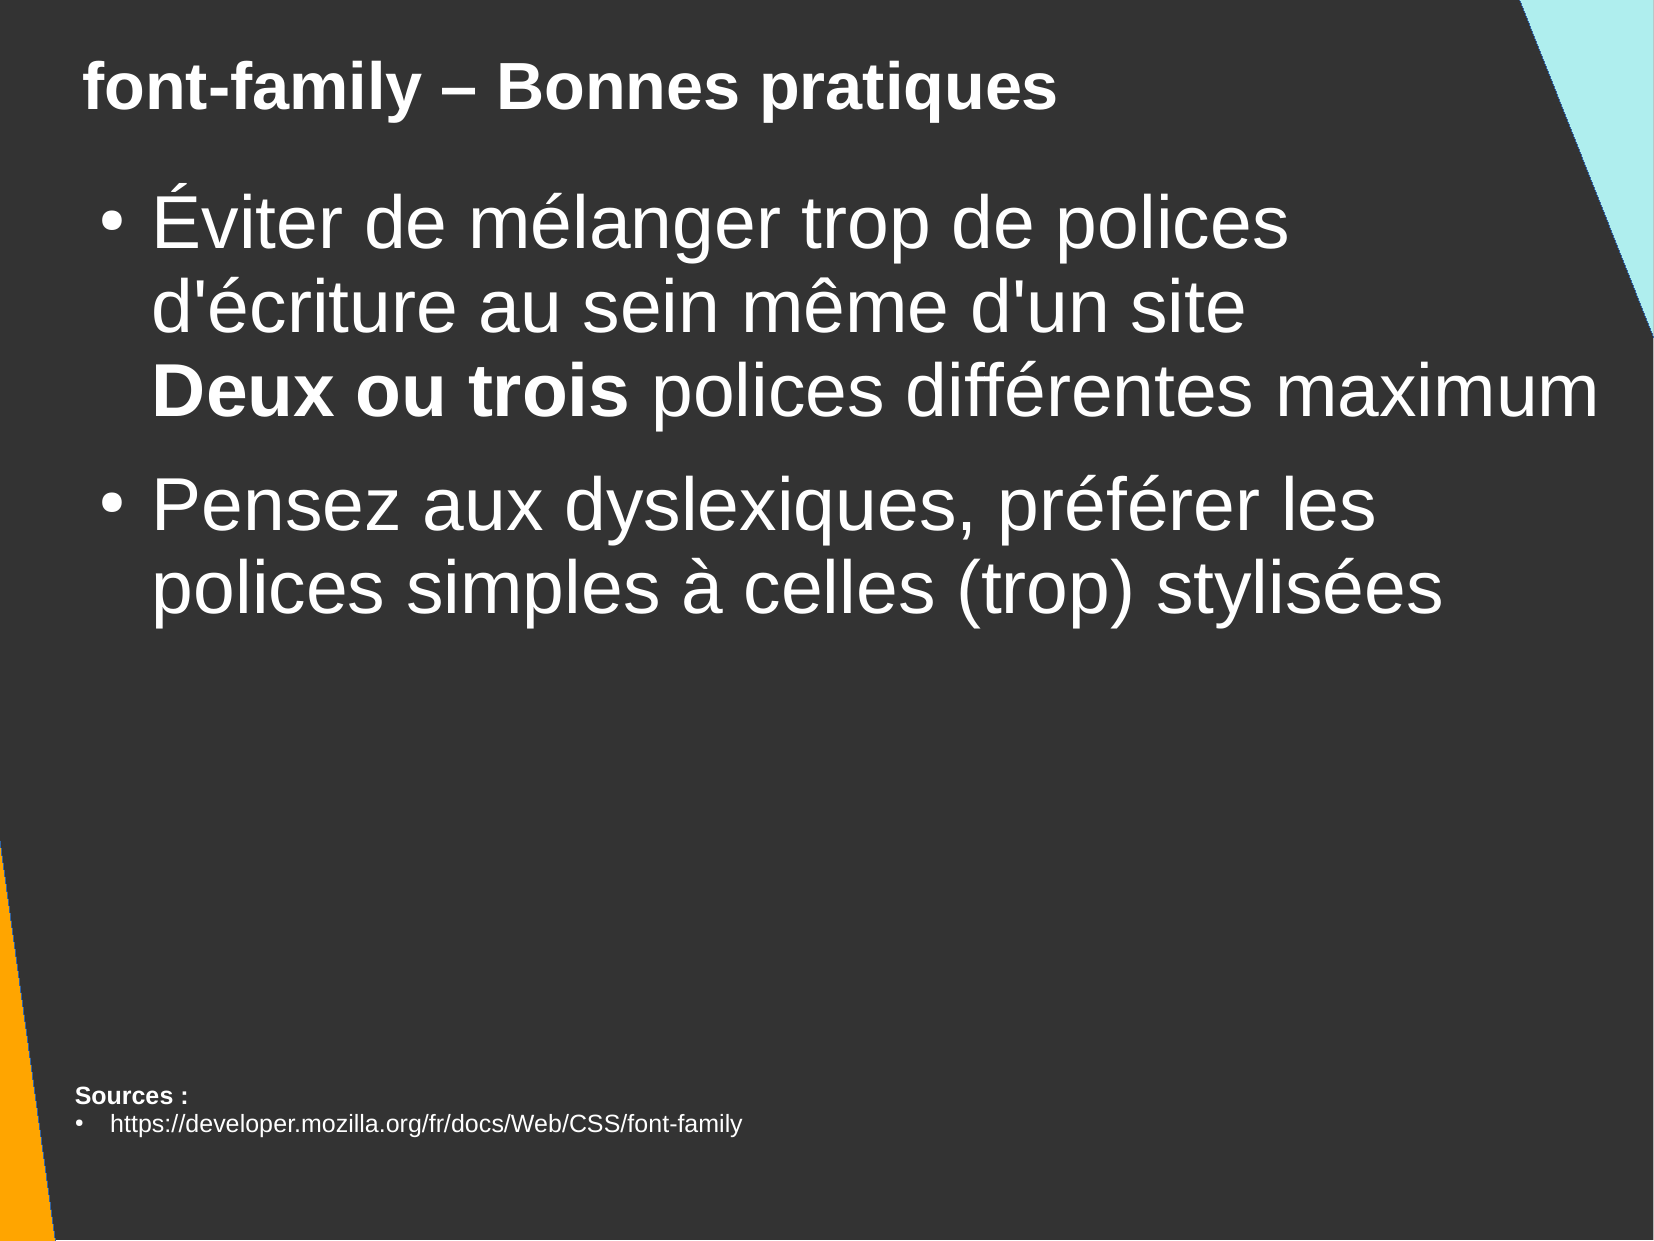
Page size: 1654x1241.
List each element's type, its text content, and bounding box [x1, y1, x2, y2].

text_box Sources : https://developer.mozilla.org/fr/docs/Web/CSS/font-family [60, 1074, 1546, 1241]
list Éviter de mélanger trop de polices d'écriture au sein même d'un site Deux ou trois polices différentes maximum Pensez aux dyslexiques, préférer les polices simples à celles (trop) stylisées [80, 180, 1605, 827]
title font-family – Bonnes pratiques [82, 49, 1571, 152]
text_box [1519, 0, 1654, 338]
text_box [0, 840, 56, 1241]
